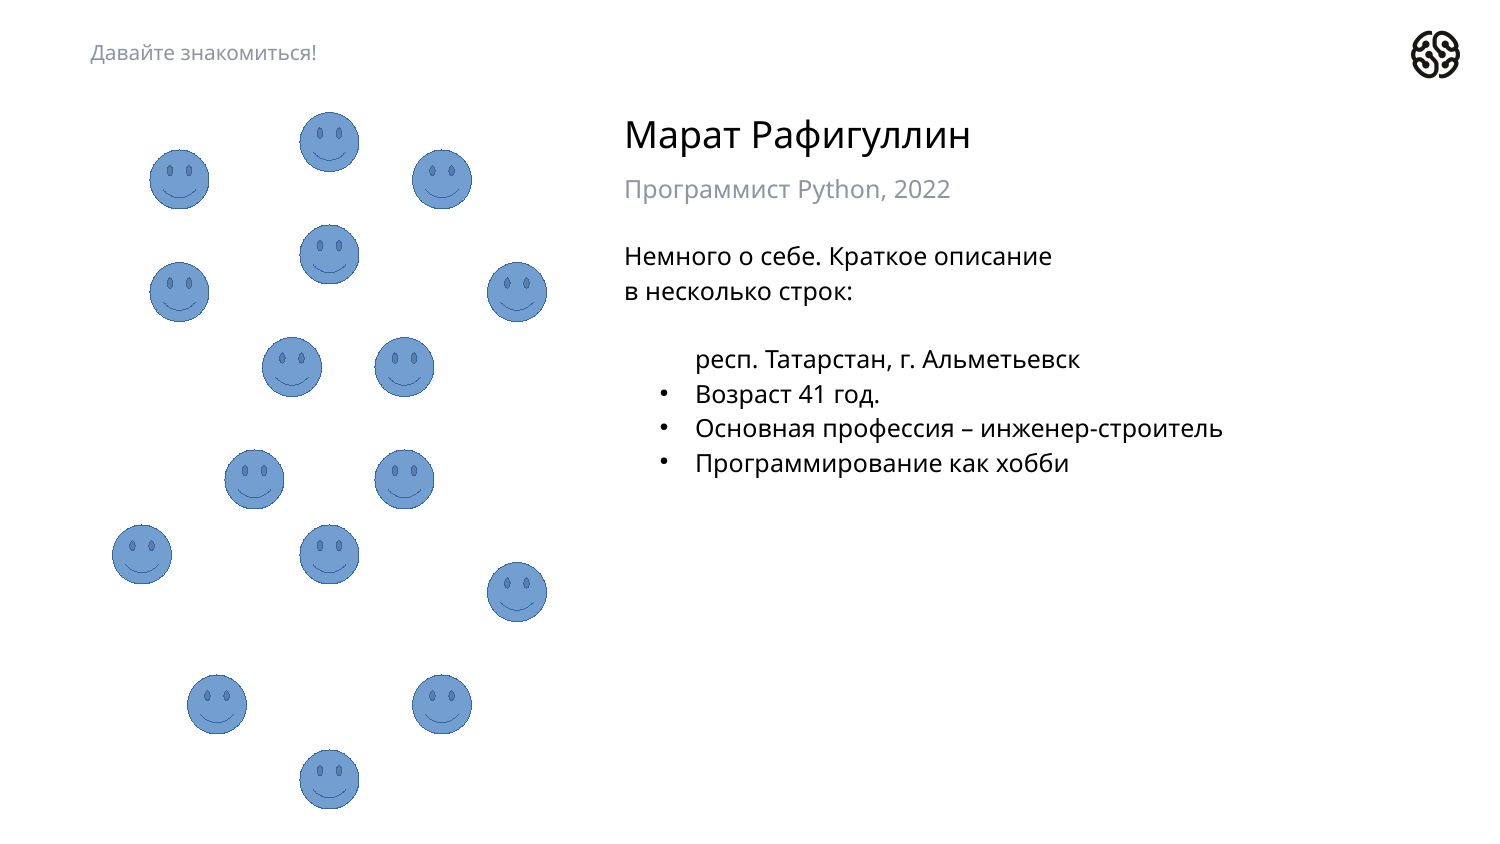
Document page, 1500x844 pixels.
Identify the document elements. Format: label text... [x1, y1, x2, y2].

text_box [149, 149, 209, 209]
text_box [299, 749, 359, 809]
text_box [112, 524, 172, 584]
text_box [149, 262, 209, 322]
text_box [374, 337, 434, 397]
text_box [187, 674, 247, 734]
text_box [374, 449, 434, 509]
subtitle Давайте знакомиться! [88, 24, 1066, 84]
text_box [299, 224, 359, 284]
picture [1411, 30, 1460, 79]
text_box [299, 524, 359, 584]
title Марат Рафигуллин [624, 118, 1412, 168]
text_box [412, 149, 472, 209]
text_box [224, 449, 284, 509]
text_box [487, 262, 547, 322]
text_box [487, 562, 547, 622]
subtitle Немного о себе. Краткое описание в несколько строк: респ. Татарстан, г. Альметьевск Возраст 41 год. Основная профессия – инженер-строитель Программирование как хобби [624, 236, 1412, 726]
subtitle Программист Python, 2022 [624, 168, 1412, 236]
text_box [412, 674, 472, 734]
text_box [299, 112, 359, 172]
text_box [262, 337, 322, 397]
